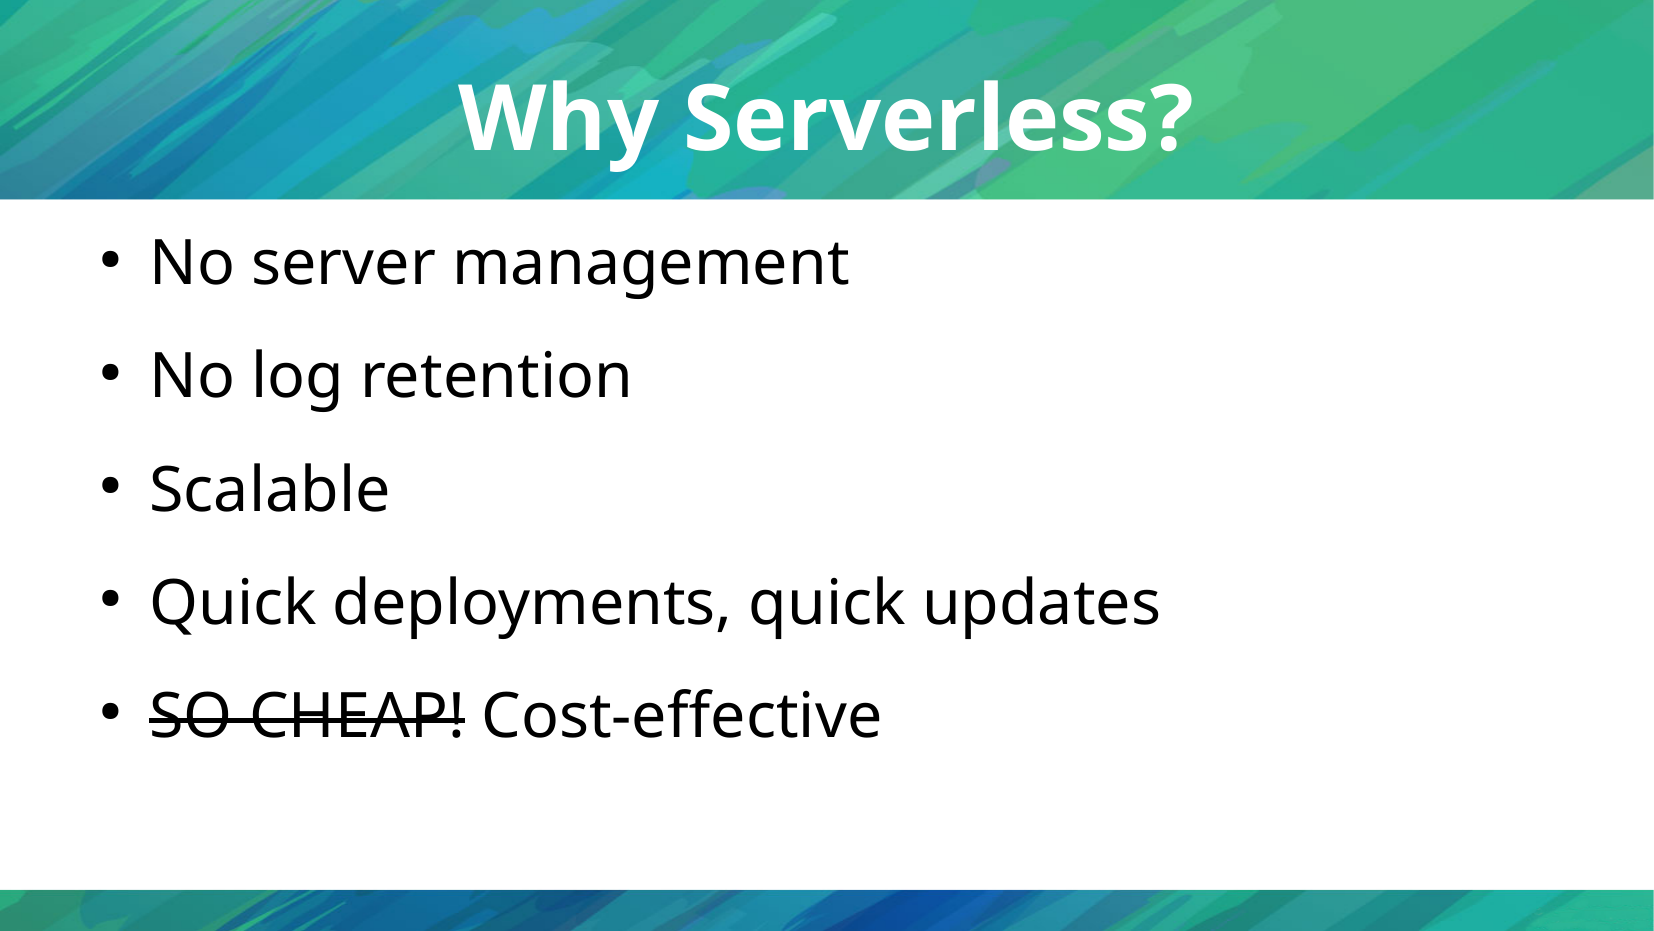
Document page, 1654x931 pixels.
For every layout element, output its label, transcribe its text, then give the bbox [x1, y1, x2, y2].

list No server management No log retention Scalable Quick deployments, quick updates SO CHEAP! Cost-effective [82, 217, 1571, 758]
picture [0, 0, 1654, 931]
title Why Serverless? [82, 37, 1571, 193]
